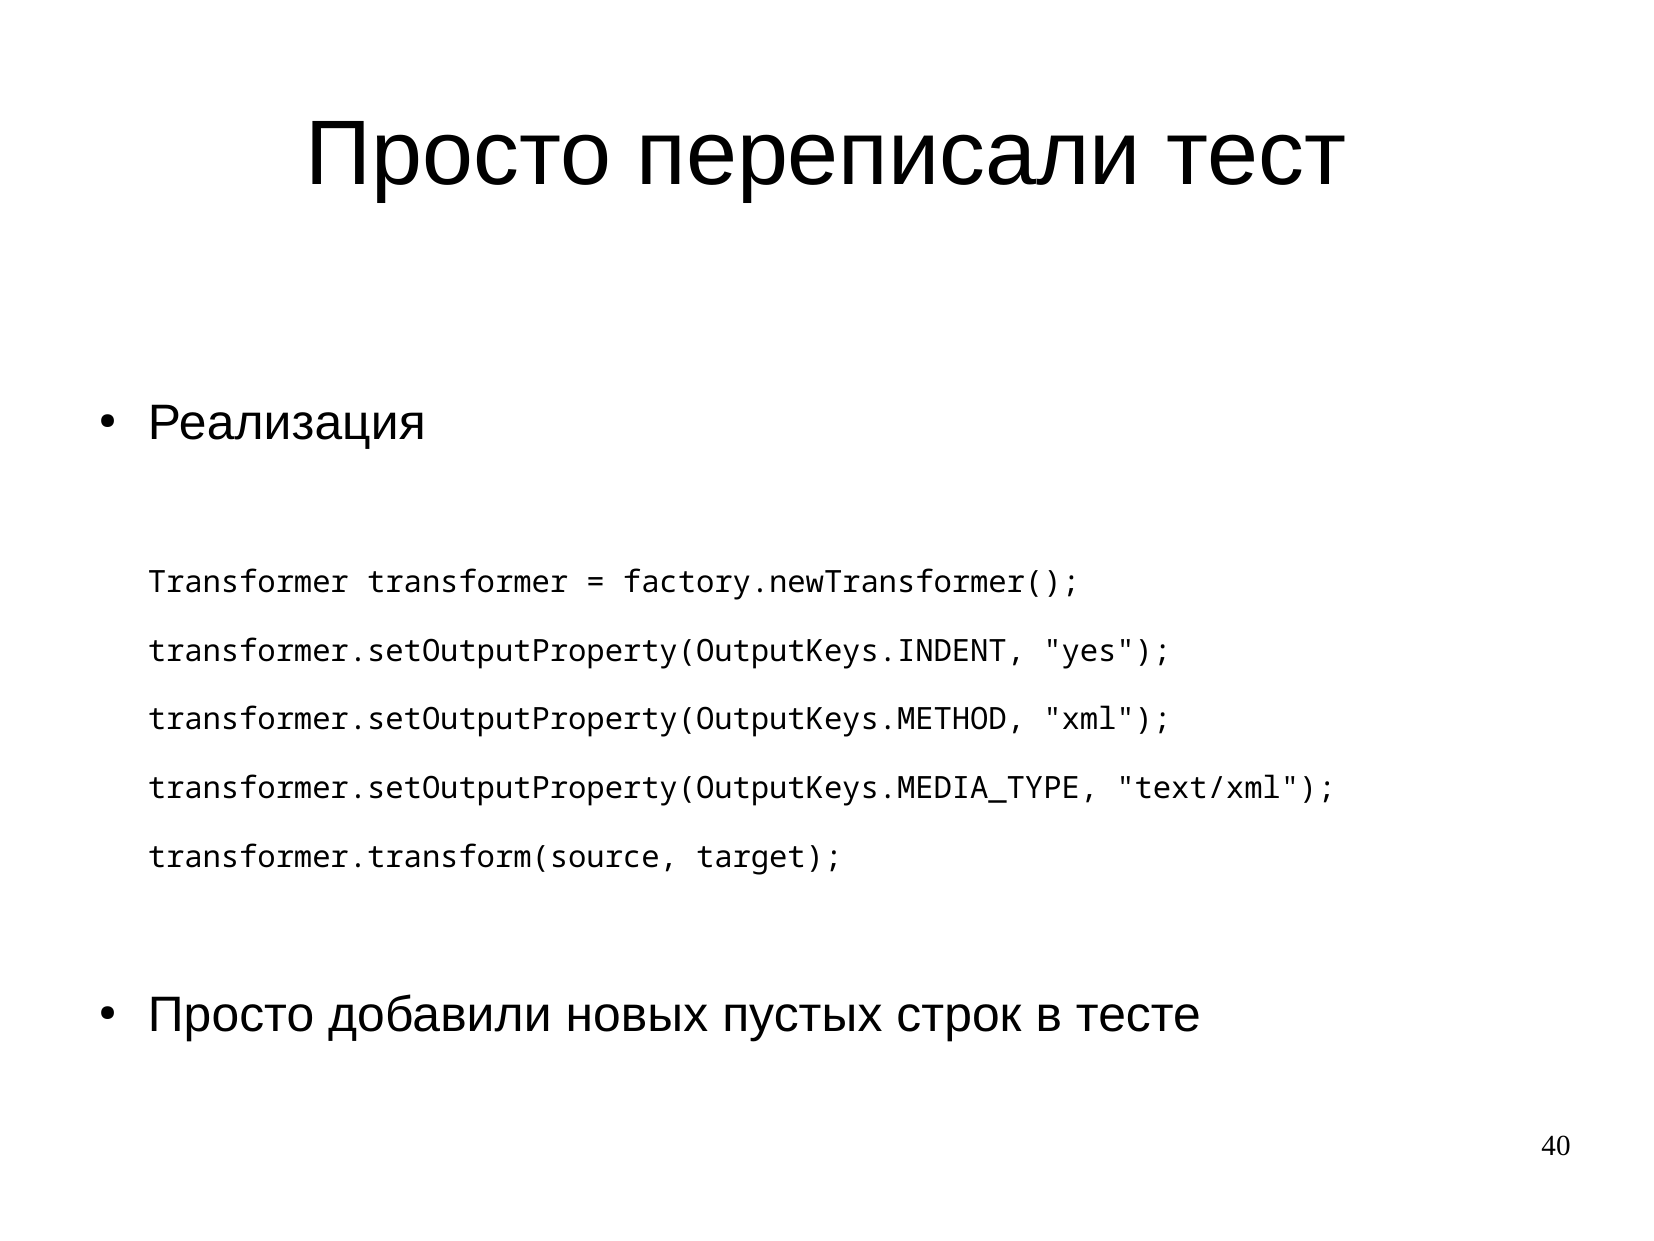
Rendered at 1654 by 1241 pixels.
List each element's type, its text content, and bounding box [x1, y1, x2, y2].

list Реализация Transformer transformer = factory.newTransformer(); transformer.setOutputProperty(OutputKeys.INDENT, "yes"); transformer.setOutputProperty(OutputKeys.METHOD, "xml"); transformer.setOutputProperty(OutputKeys.MEDIA_TYPE, "text/xml"); transformer.transform(source, target); Просто добавили новых пустых строк в тесте [82, 325, 1571, 1045]
title Просто переписали тест [82, 49, 1571, 257]
